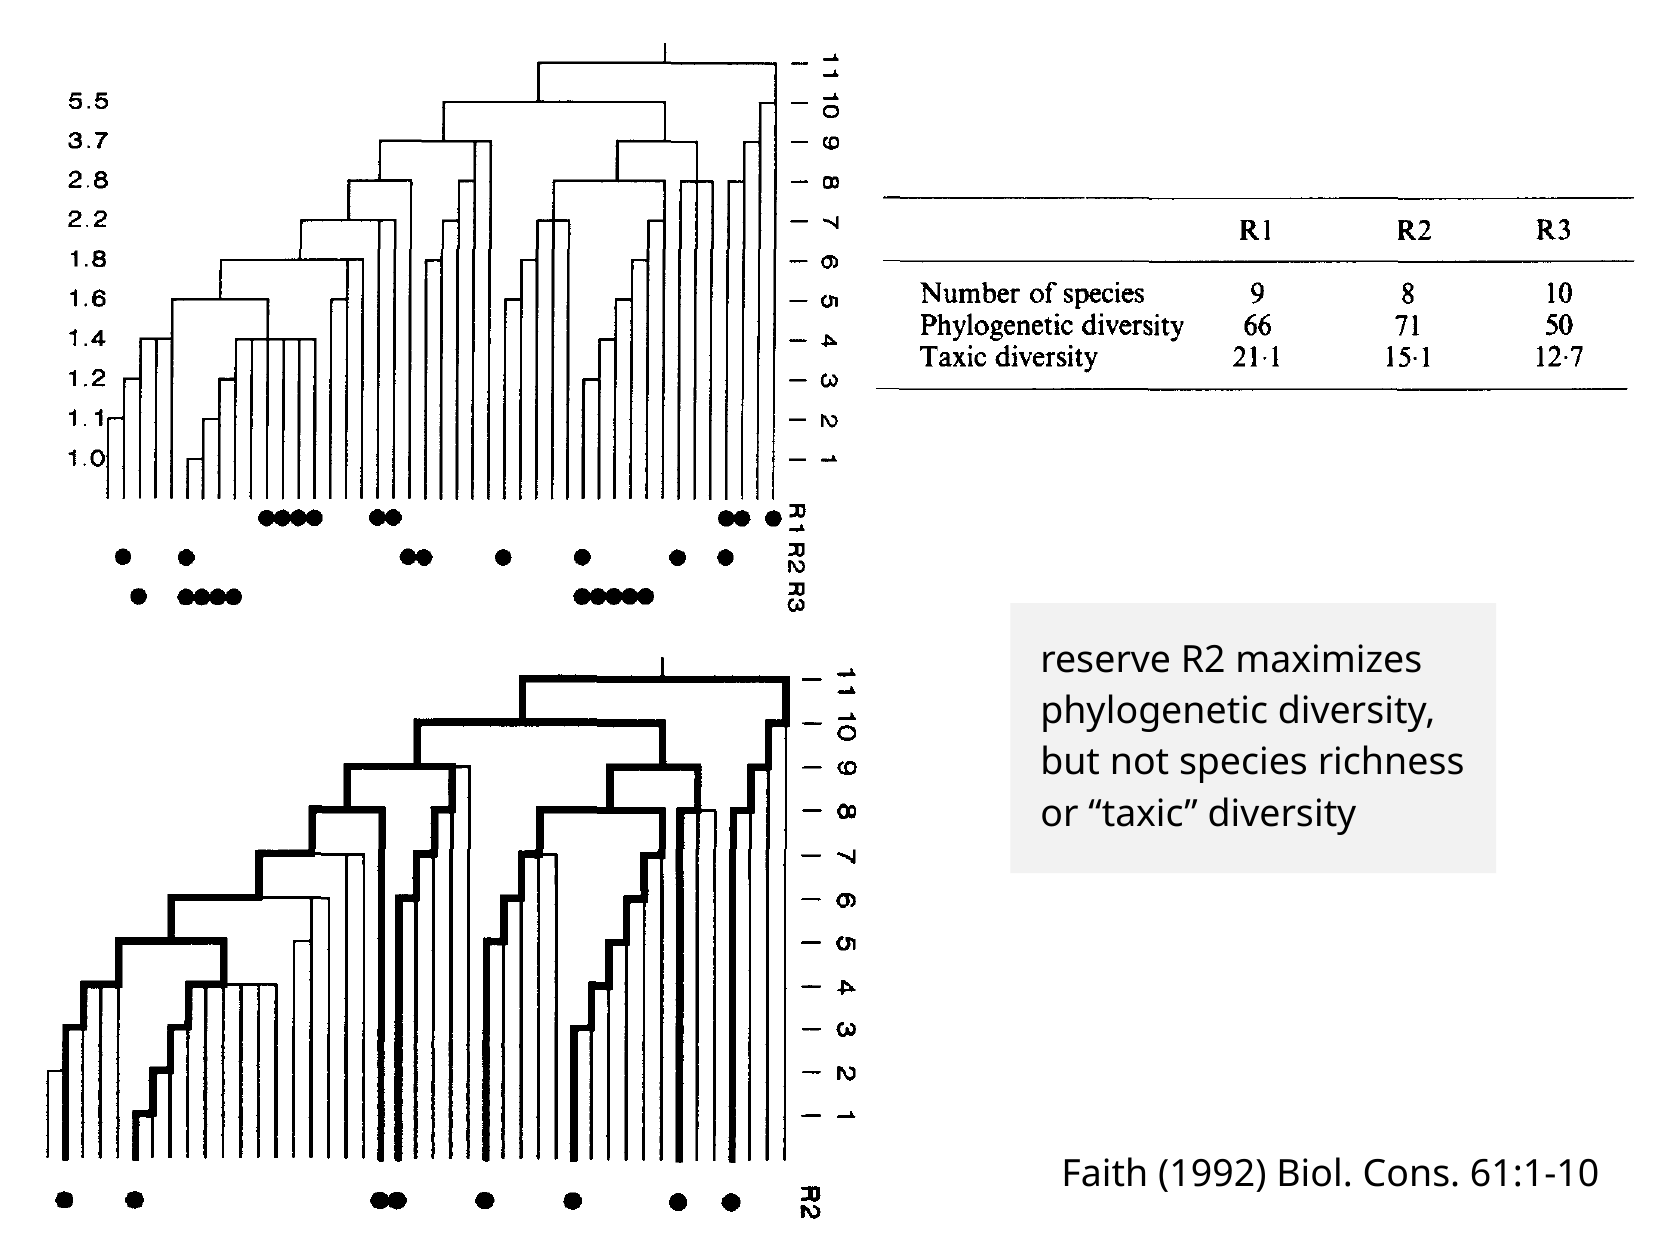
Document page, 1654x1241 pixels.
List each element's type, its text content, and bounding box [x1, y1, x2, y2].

picture [47, 6, 851, 626]
text_box Faith (1992) Biol. Cons. 61:1-10 [1046, 1138, 1623, 1207]
picture [876, 186, 1638, 401]
text_box reserve R2 maximizes phylogenetic diversity, but not species richness or “taxic” diversity [1010, 603, 1497, 874]
picture [27, 642, 871, 1228]
